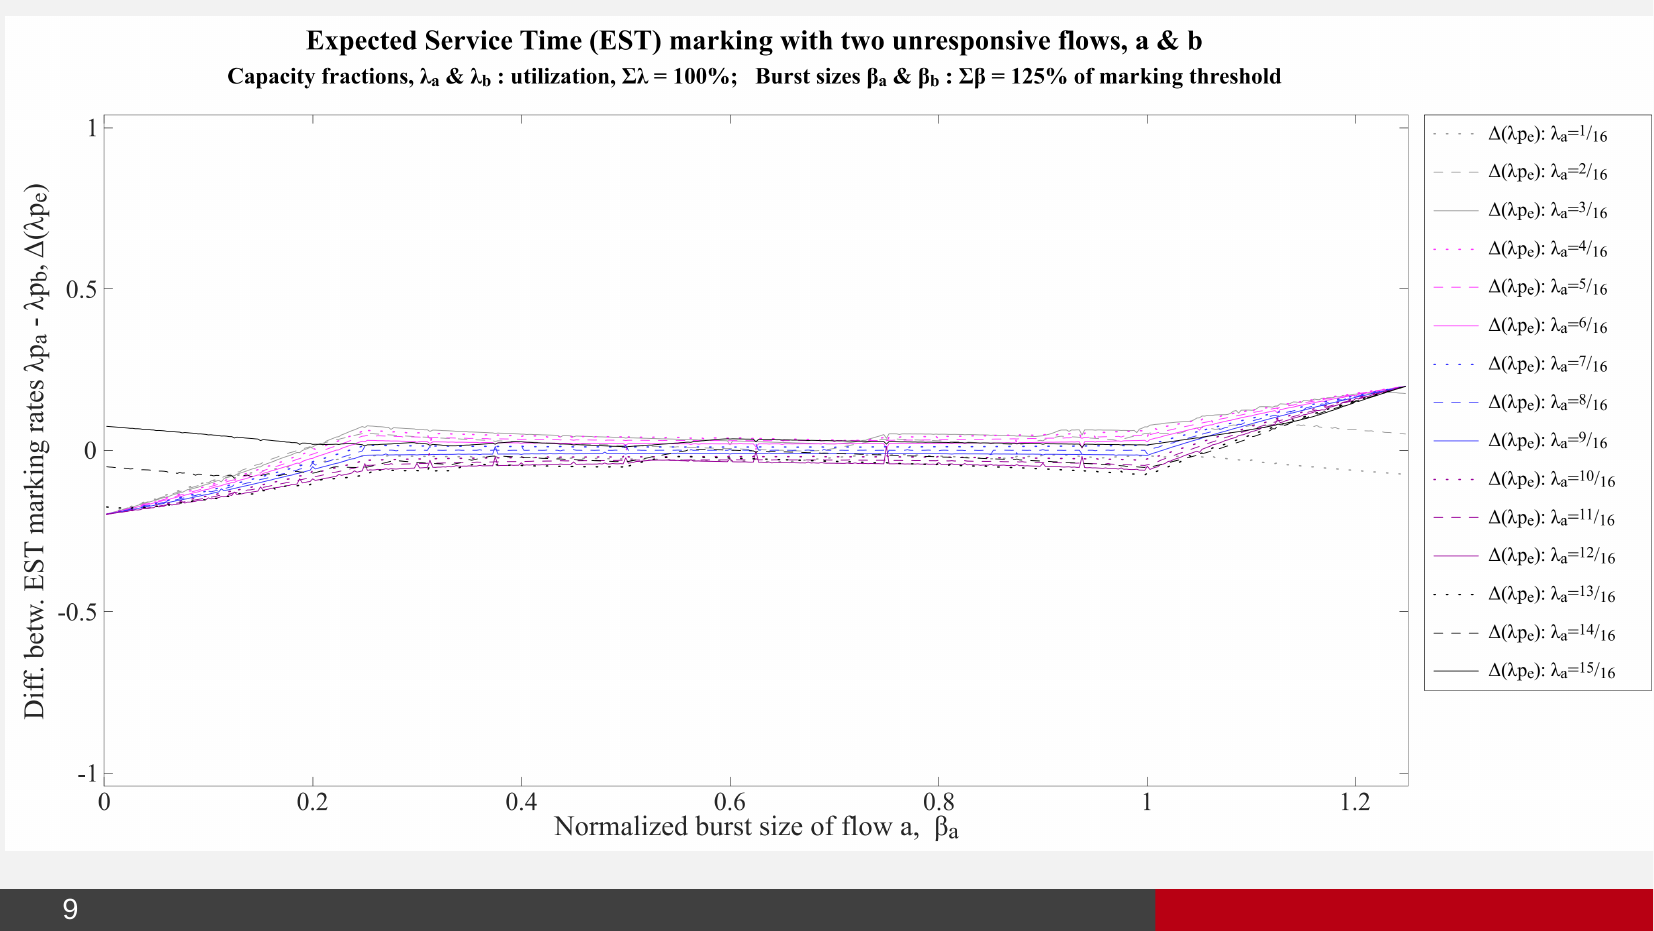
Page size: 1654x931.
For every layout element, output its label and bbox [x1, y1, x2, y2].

picture [5, 16, 1654, 852]
